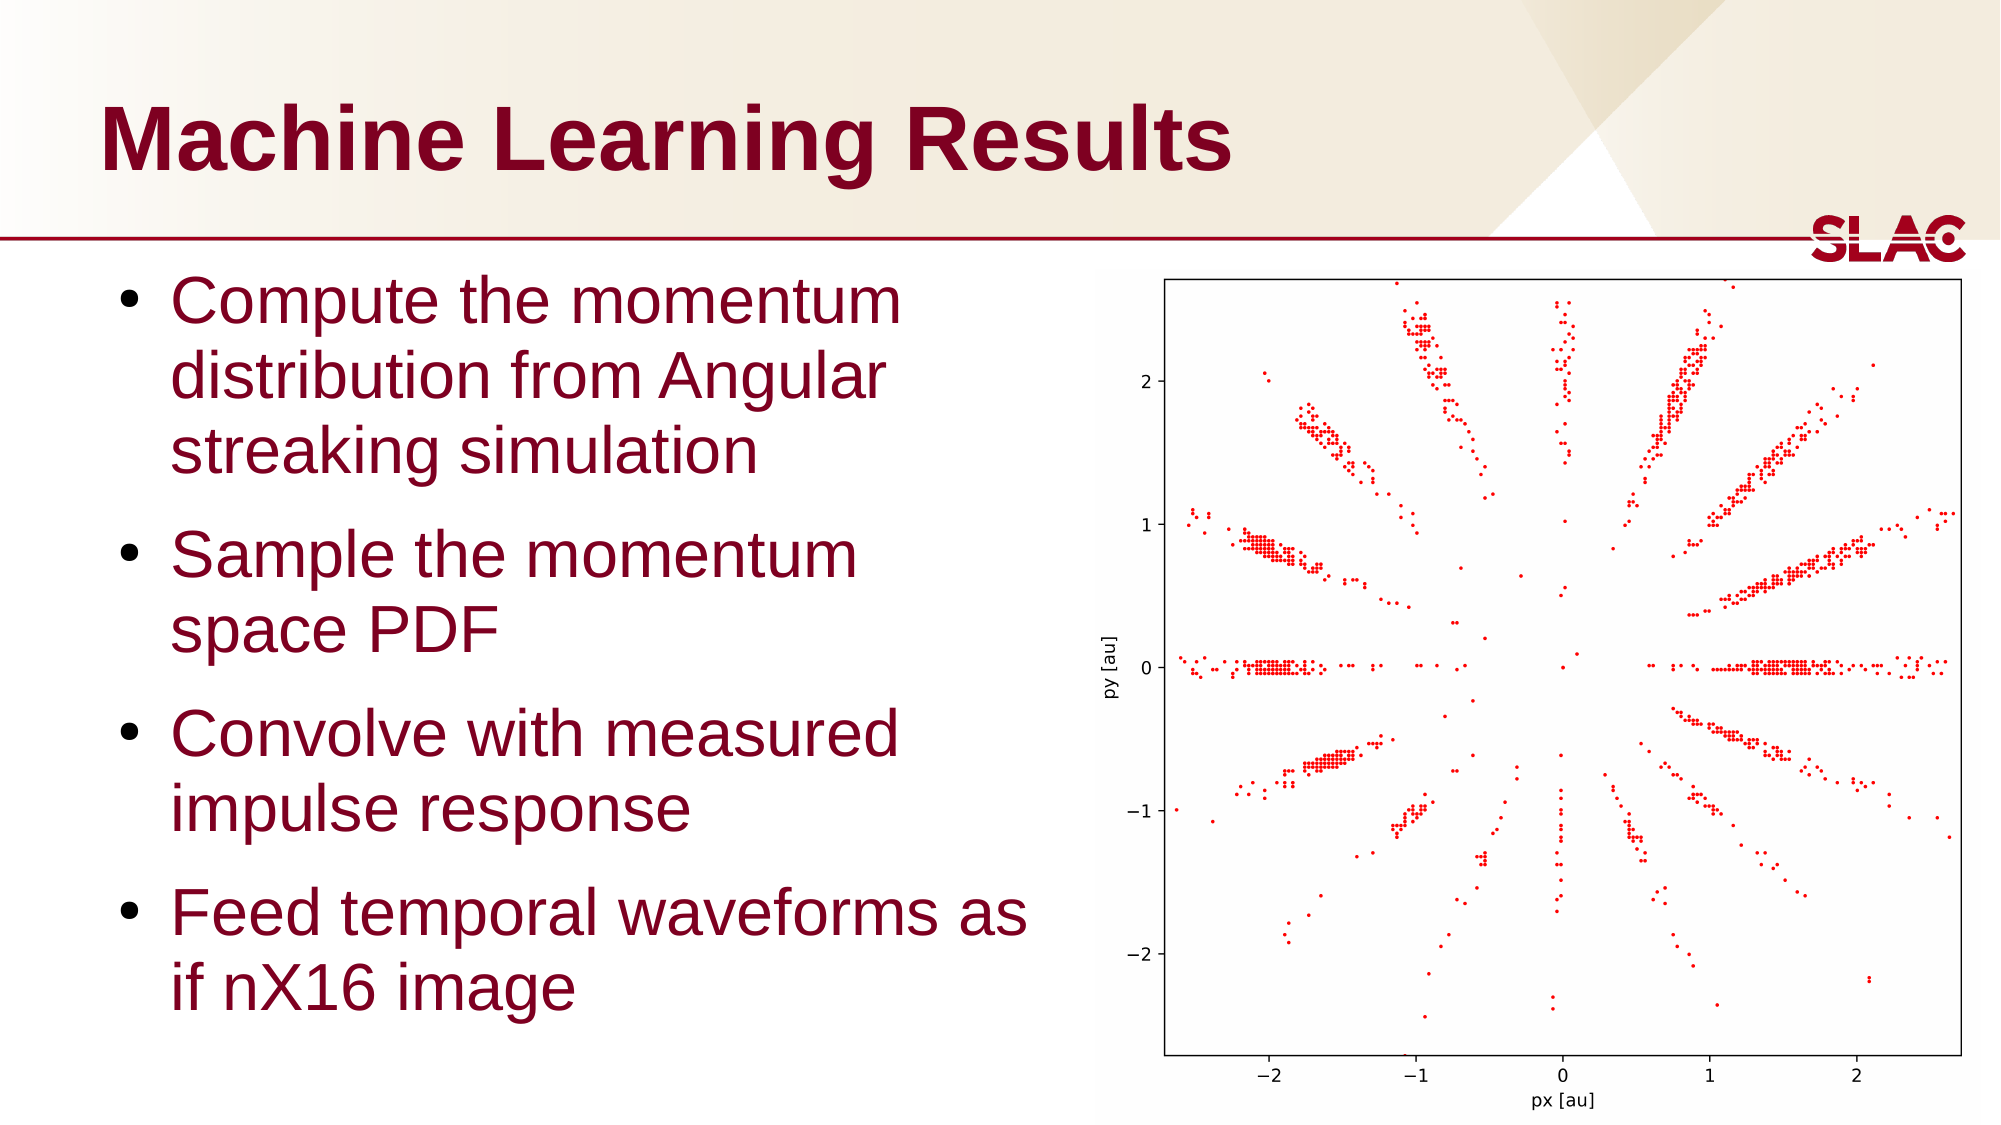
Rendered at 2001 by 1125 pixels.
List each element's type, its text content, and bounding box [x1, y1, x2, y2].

picture [0, 0, 2001, 262]
list Compute the momentum distribution from Angular streaking simulation Sample the momentum space PDF Convolve with measured impulse response Feed temporal waveforms as if nX16 image [99, 263, 1051, 1081]
title Machine Learning Results [99, 44, 1900, 233]
picture [1095, 269, 1981, 1125]
